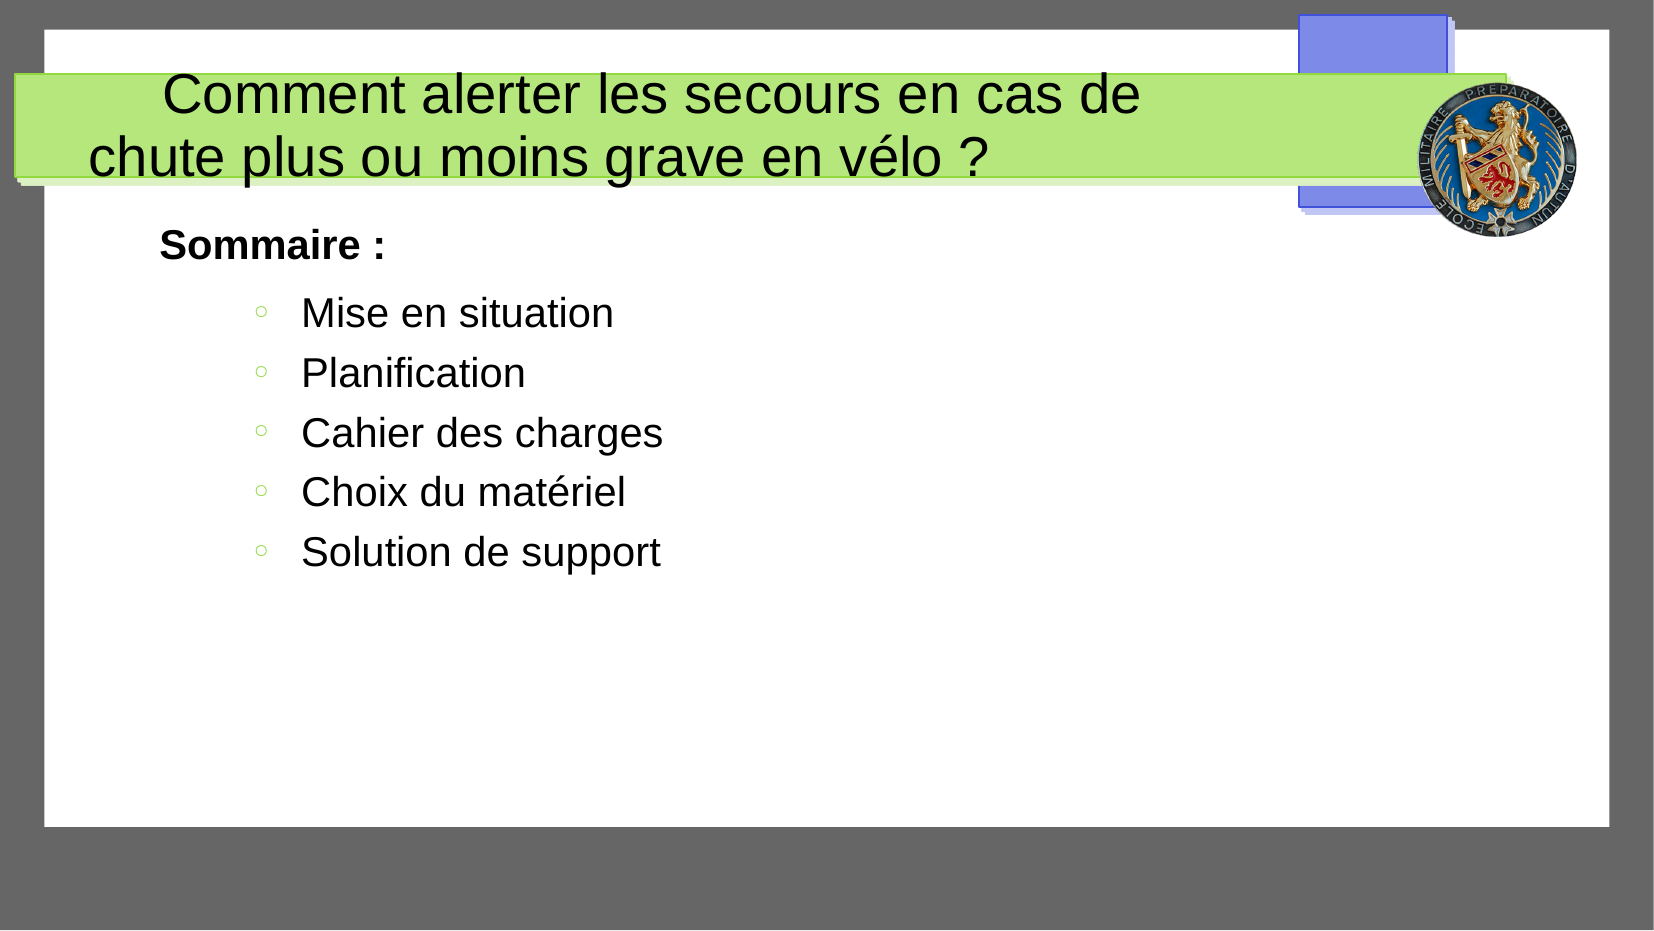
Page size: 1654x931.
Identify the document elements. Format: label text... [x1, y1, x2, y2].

list Sommaire : Mise en situation Planification Cahier des charges Choix du matériel Solution de support [88, 221, 1565, 813]
picture [1417, 82, 1577, 237]
title Comment alerter les secours en cas de chute plus ou moins grave en vélo ? [88, 62, 1506, 189]
